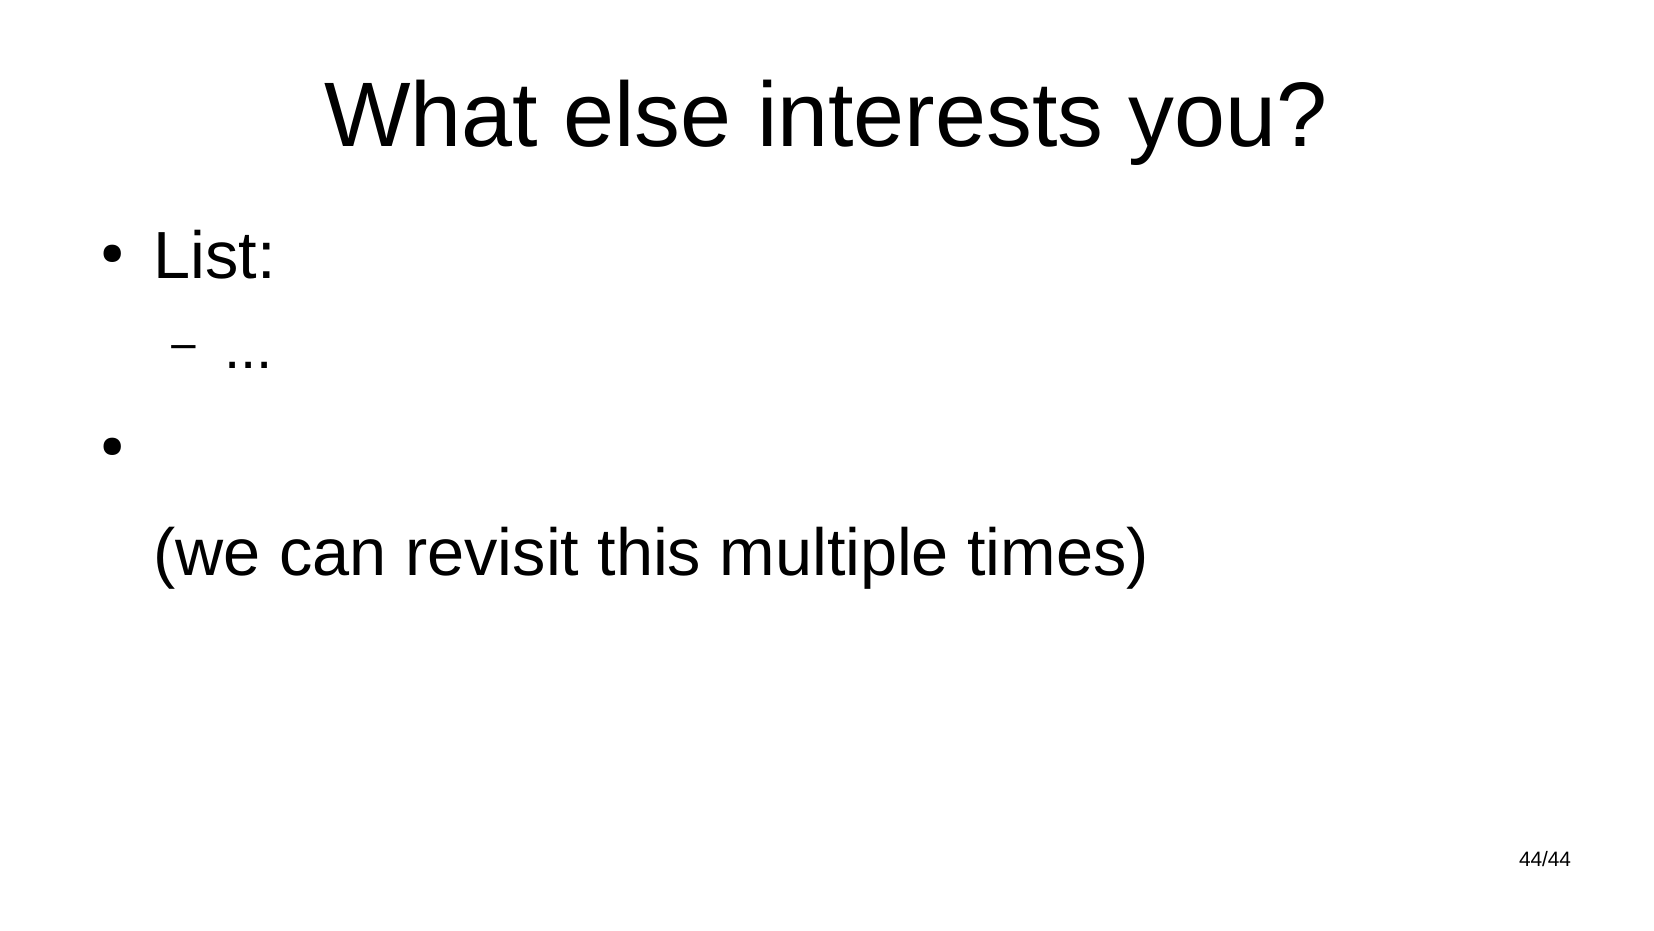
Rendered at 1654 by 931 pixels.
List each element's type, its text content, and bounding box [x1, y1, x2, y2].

title What else interests you? [82, 37, 1571, 193]
list List: ... (we can revisit this multiple times) [82, 217, 1571, 758]
